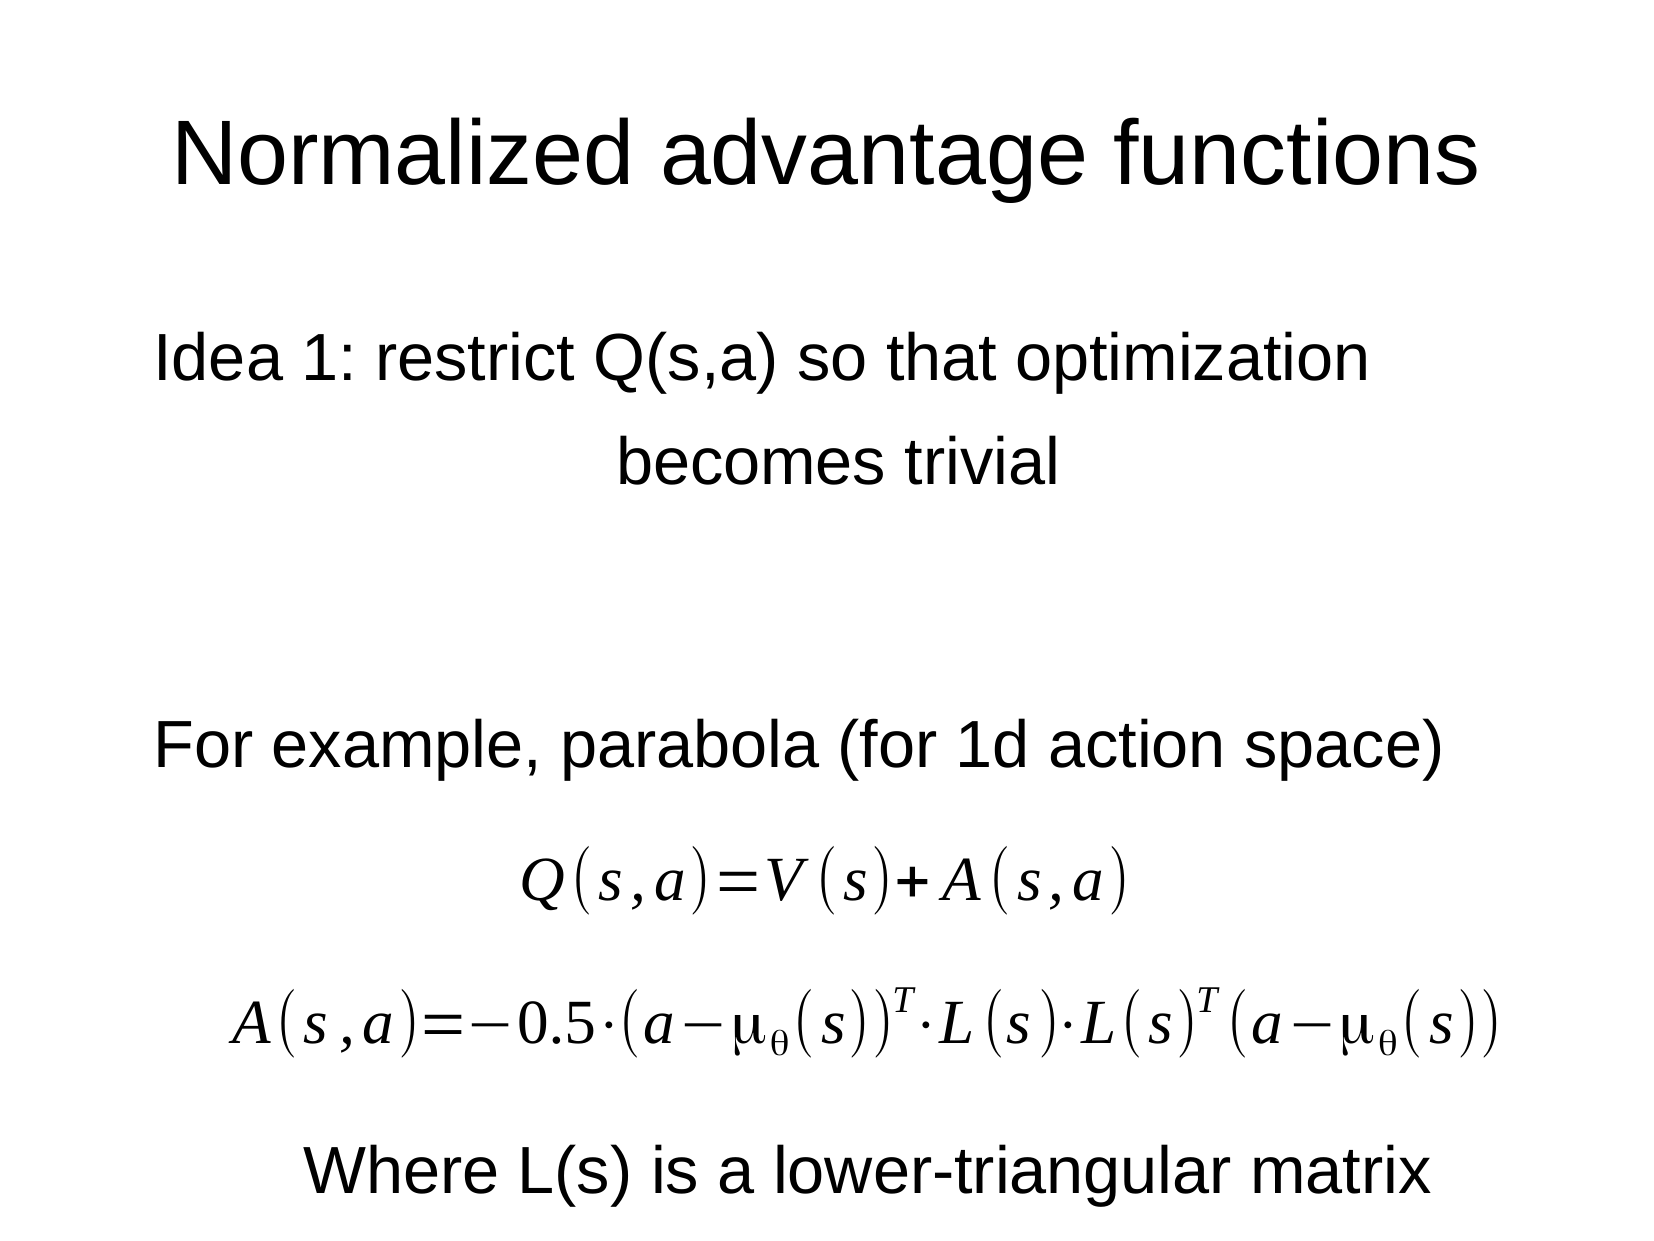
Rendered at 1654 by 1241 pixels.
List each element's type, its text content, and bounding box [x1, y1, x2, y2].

chart [504, 840, 1146, 917]
chart [208, 976, 1516, 1061]
text_box Where L(s) is a lower-triangular matrix [288, 1125, 1452, 1216]
title Normalized advantage functions [82, 49, 1571, 257]
list Idea 1: restrict Q(s,a) so that optimization becomes trivial For example, parabola (for 1d action space) [82, 319, 1571, 1185]
